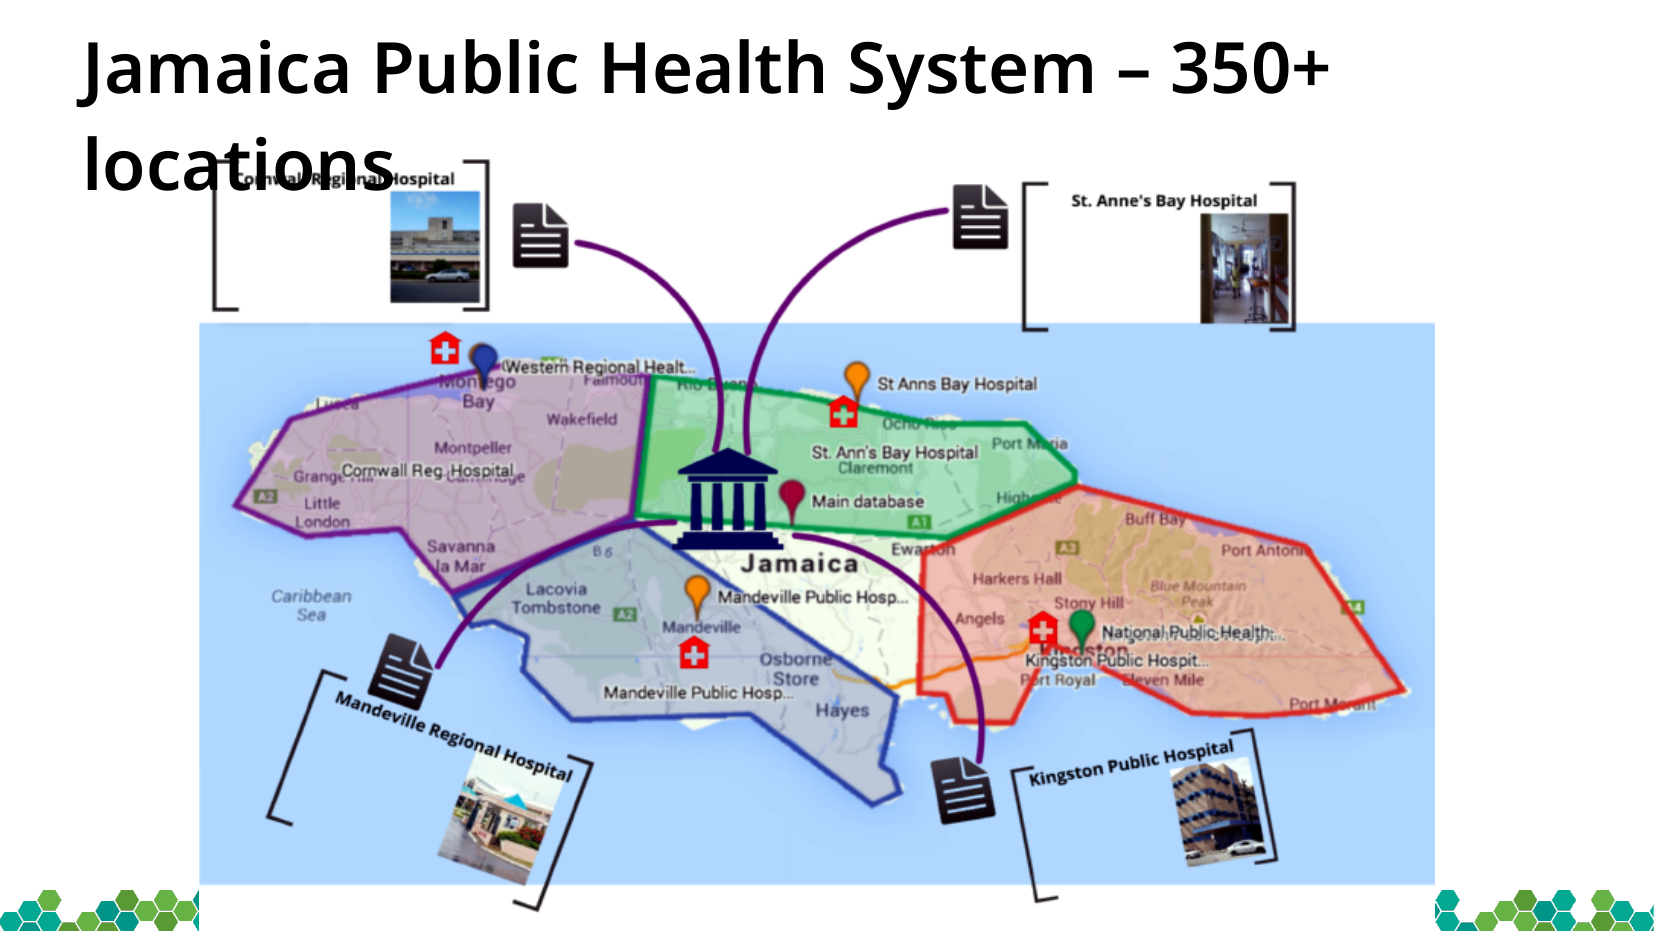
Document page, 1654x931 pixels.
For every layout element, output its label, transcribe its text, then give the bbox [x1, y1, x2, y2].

picture [0, 193, 1654, 931]
title Jamaica Public Health System – 350+ locations [82, 37, 1571, 193]
